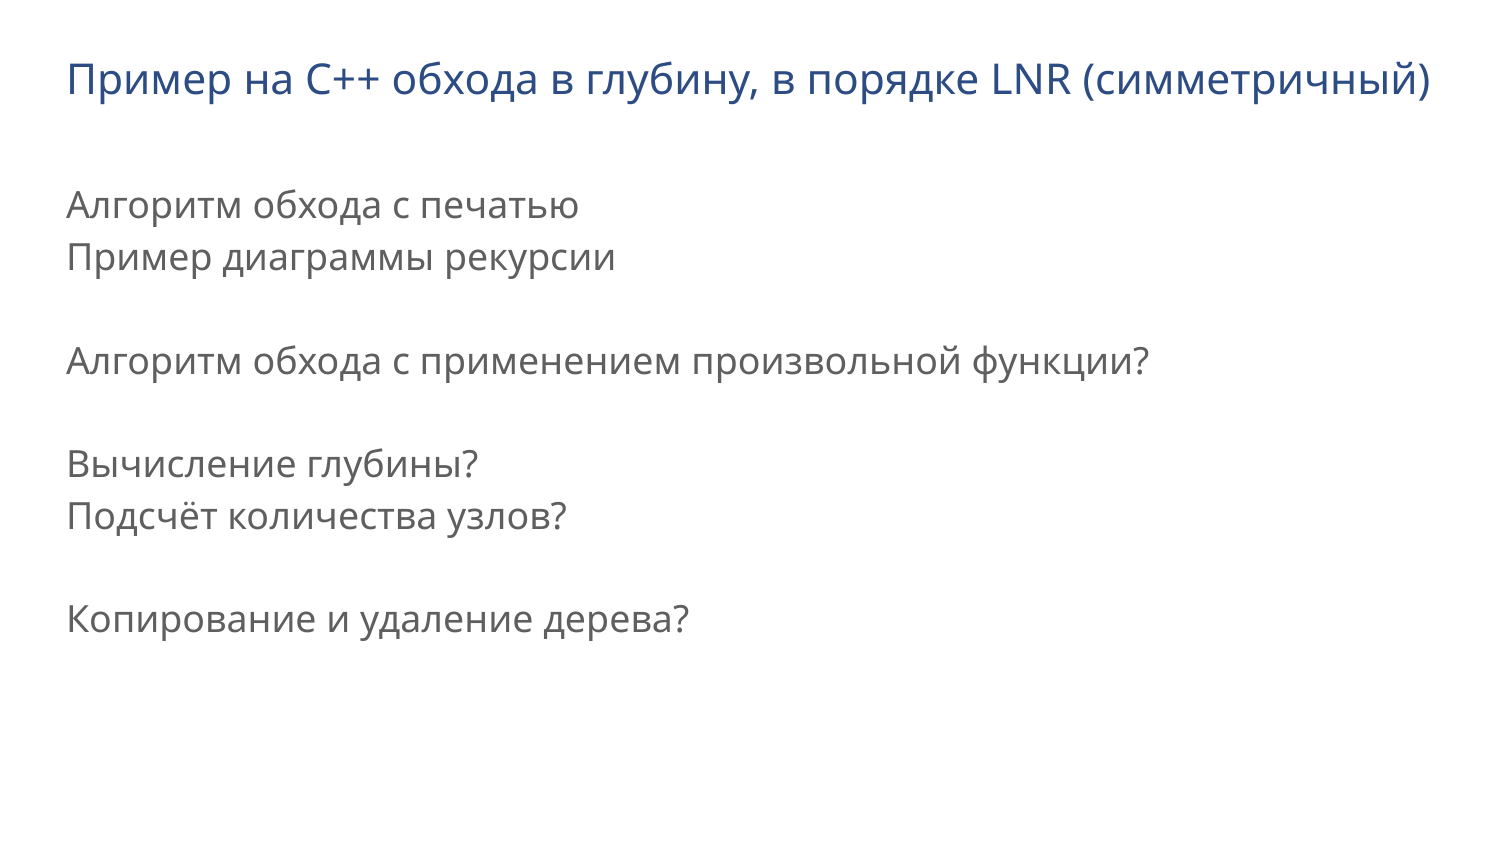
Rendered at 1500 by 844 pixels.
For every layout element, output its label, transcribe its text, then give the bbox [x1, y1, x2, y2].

list Алгоритм обхода с печатью Пример диаграммы рекурсии Алгоритм обхода с применением произвольной функции? Вычисление глубины? Подсчёт количества узлов? Копирование и удаление дерева? [51, 159, 1449, 815]
title Пример на C++ обхода в глубину, в порядке LNR (симметричный) [51, 36, 1449, 131]
